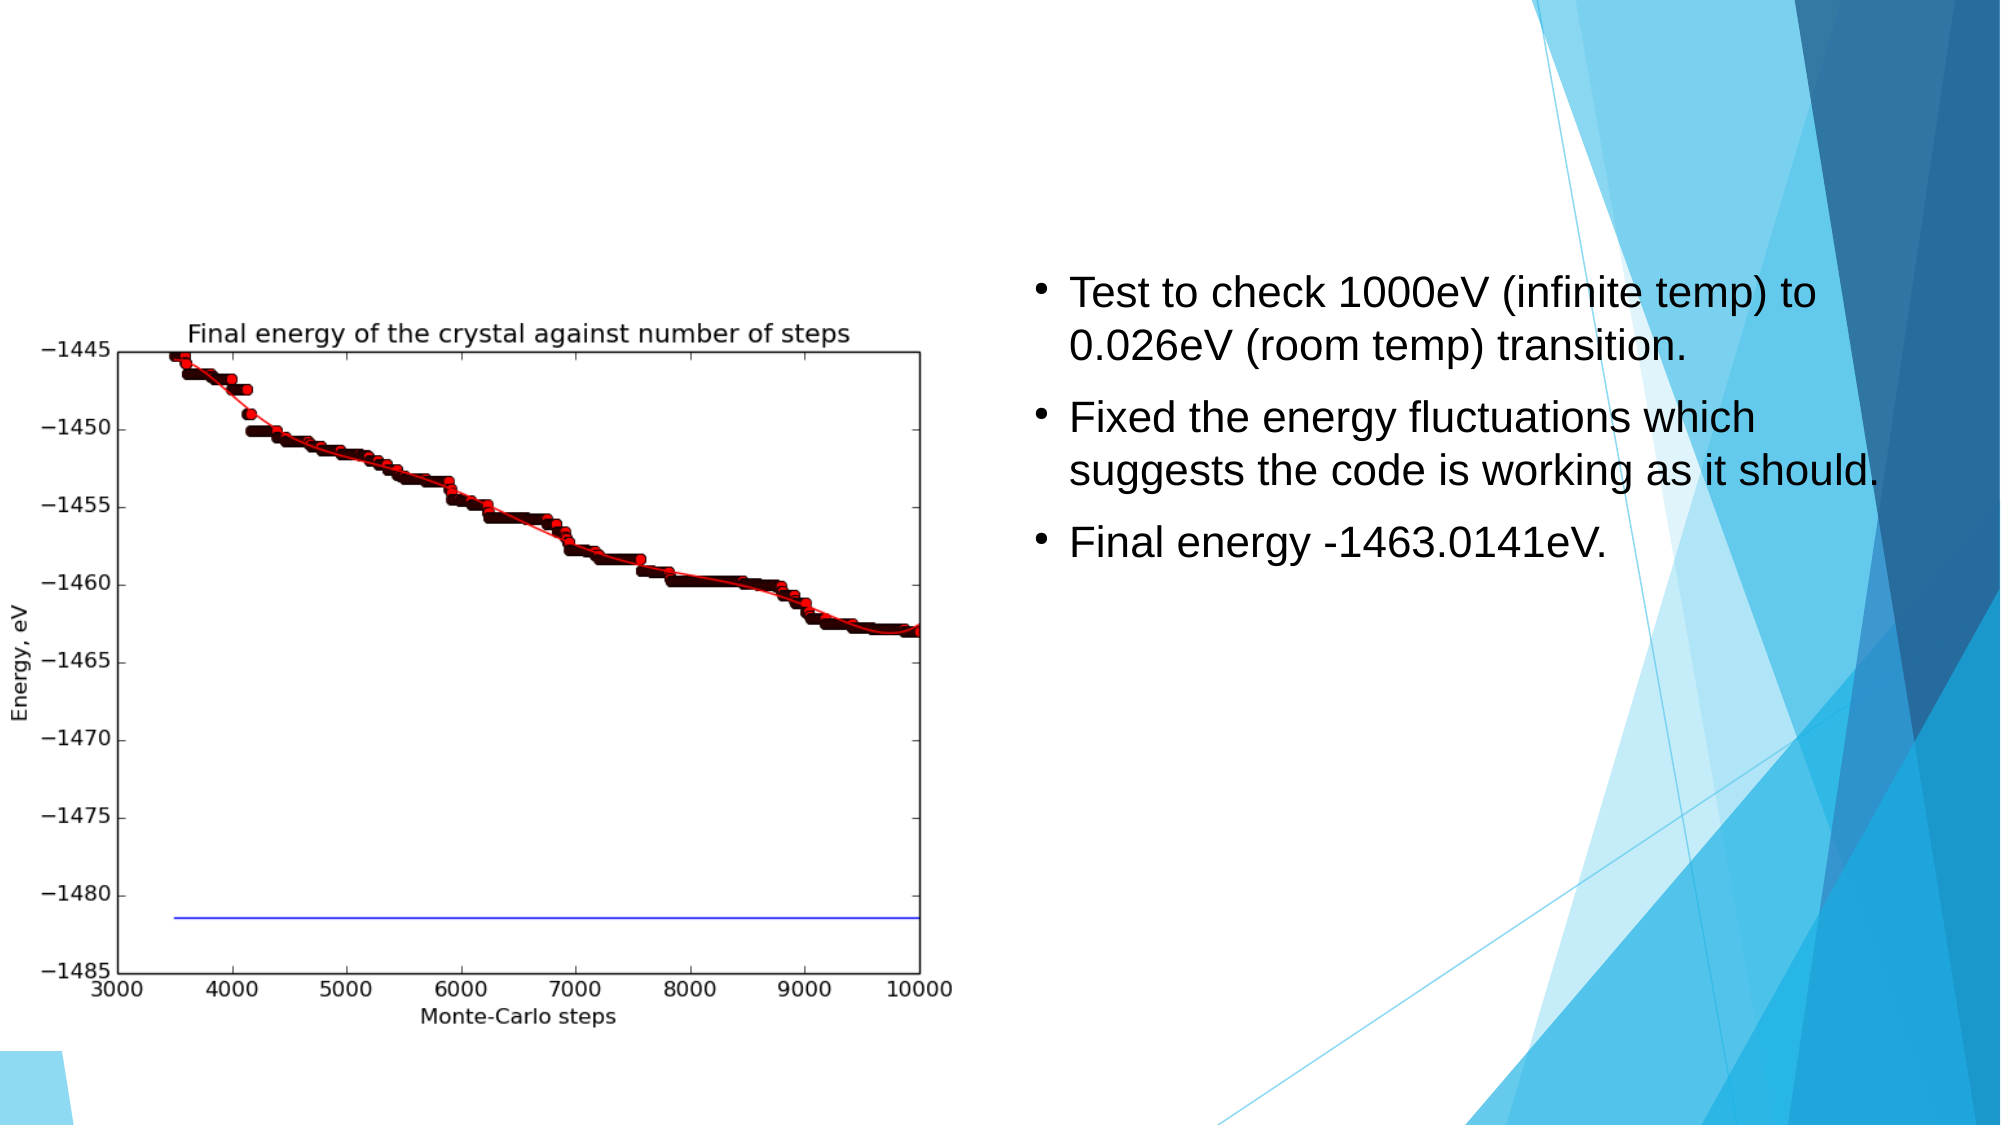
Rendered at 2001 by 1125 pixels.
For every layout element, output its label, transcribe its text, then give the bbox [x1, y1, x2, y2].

picture [0, 274, 1023, 1051]
list Test to check 1000eV (infinite temp) to 0.026eV (room temp) transition. Fixed the energy fluctuations which suggests the code is working as it should. Final energy -1463.0141eV. [1022, 263, 1901, 575]
